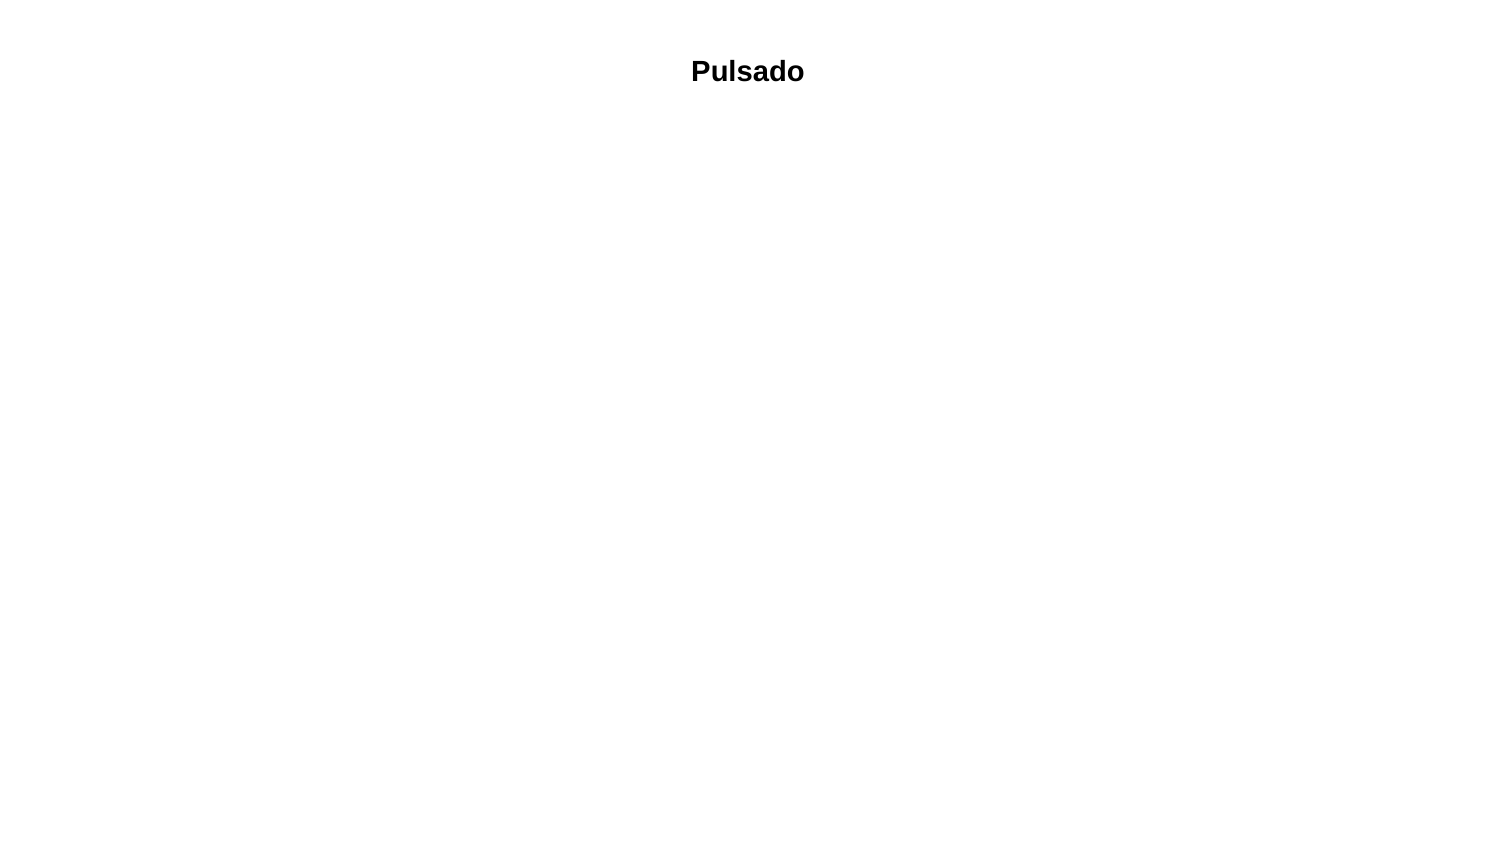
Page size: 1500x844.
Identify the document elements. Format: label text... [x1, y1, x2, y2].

title Pulsado [49, 24, 1447, 119]
